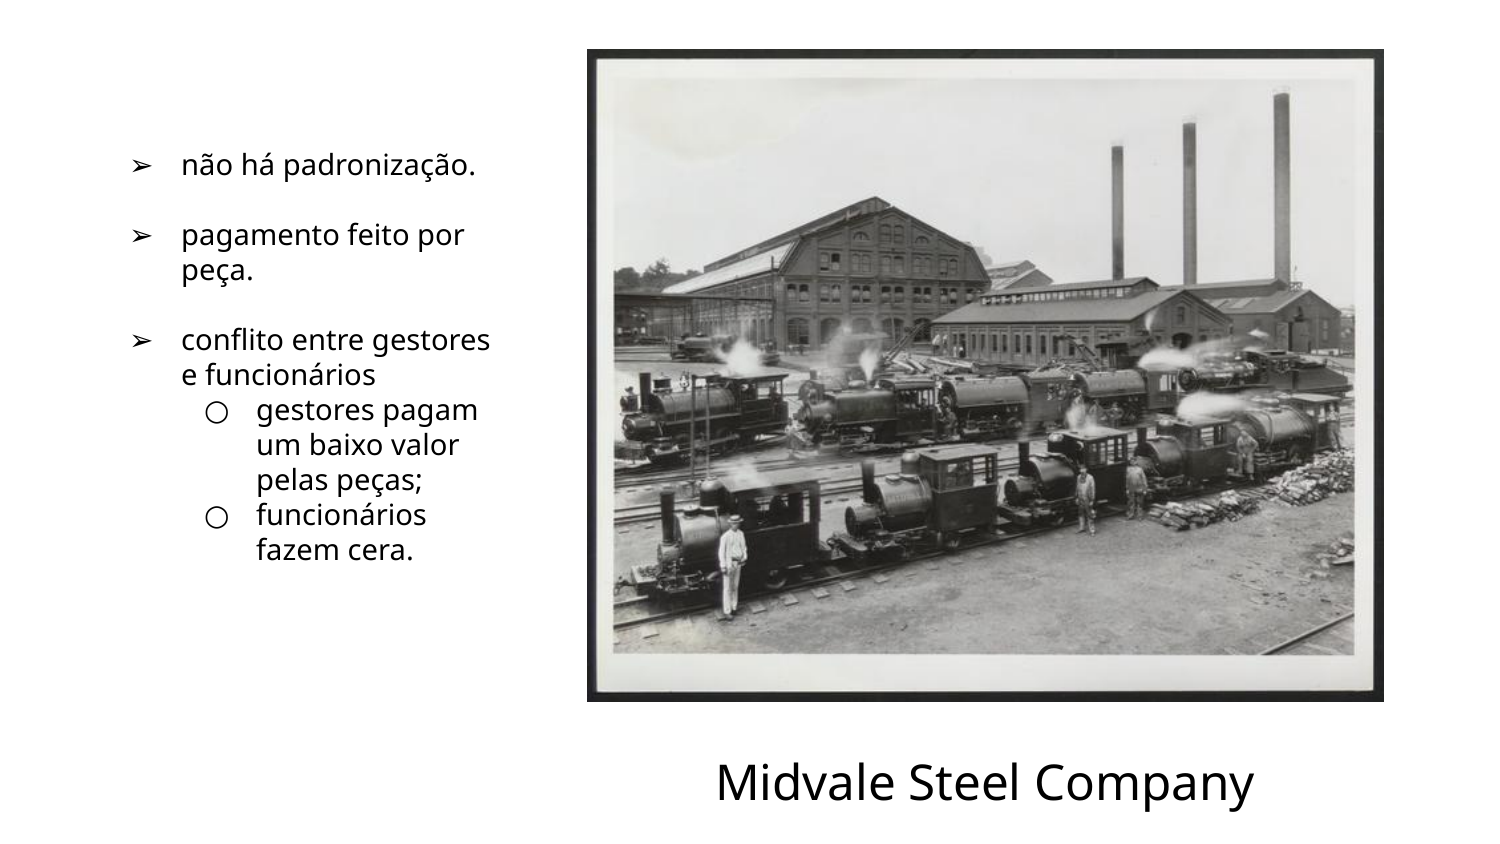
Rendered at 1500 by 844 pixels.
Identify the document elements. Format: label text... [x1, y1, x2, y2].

picture [587, 49, 1384, 702]
title Midvale Steel Company [695, 702, 1276, 826]
text_box não há padronização. pagamento feito por peça. conflito entre gestores e funcionários gestores pagam um baixo valor pelas peças; funcionários fazem cera. [91, 131, 513, 582]
